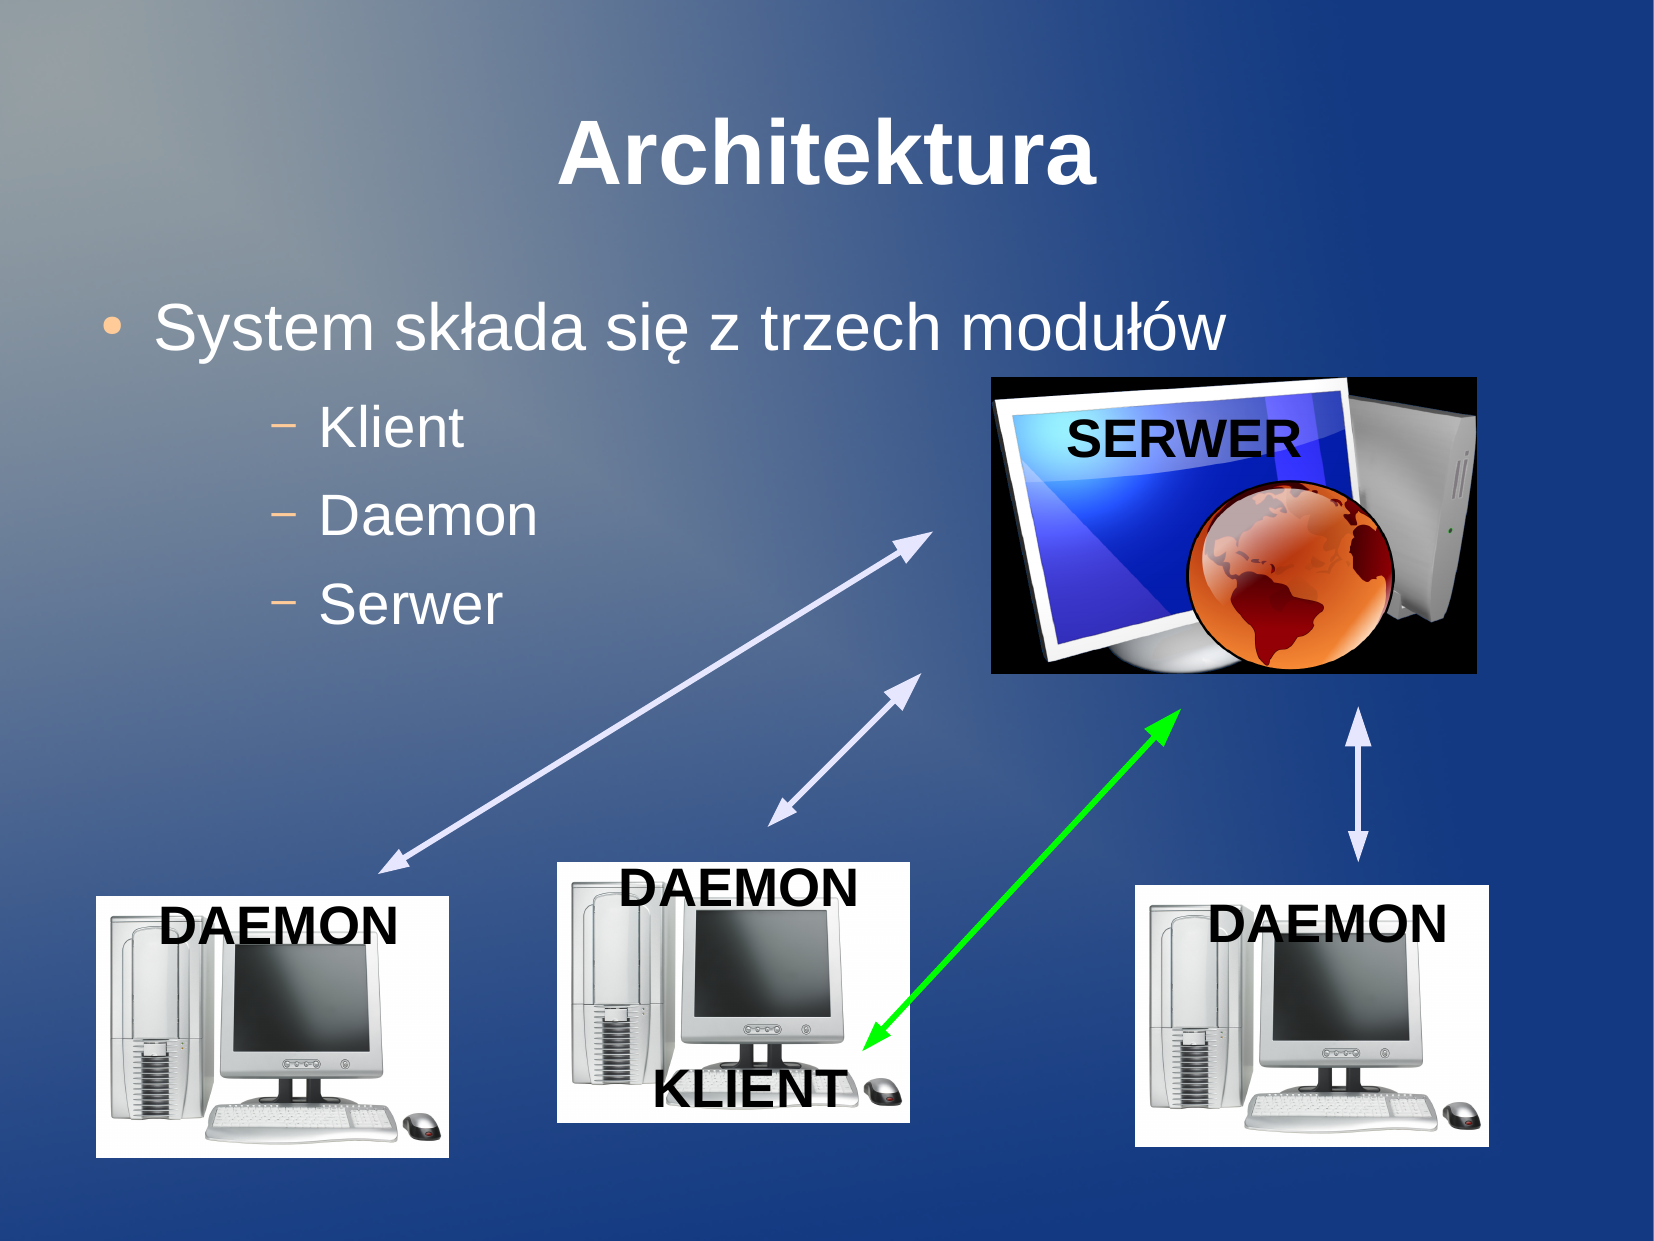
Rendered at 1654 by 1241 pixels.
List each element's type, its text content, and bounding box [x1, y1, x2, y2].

text_box DAEMON [604, 850, 886, 931]
list System składa się z trzech modułów Klient Daemon Serwer [82, 290, 1571, 1010]
text_box DAEMON [1192, 885, 1475, 967]
text_box SERWER [1051, 401, 1333, 483]
title Architektura [82, 49, 1571, 257]
picture [0, 0, 1654, 1241]
text_box DAEMON [143, 888, 426, 969]
text_box KLIENT [637, 1051, 920, 1188]
